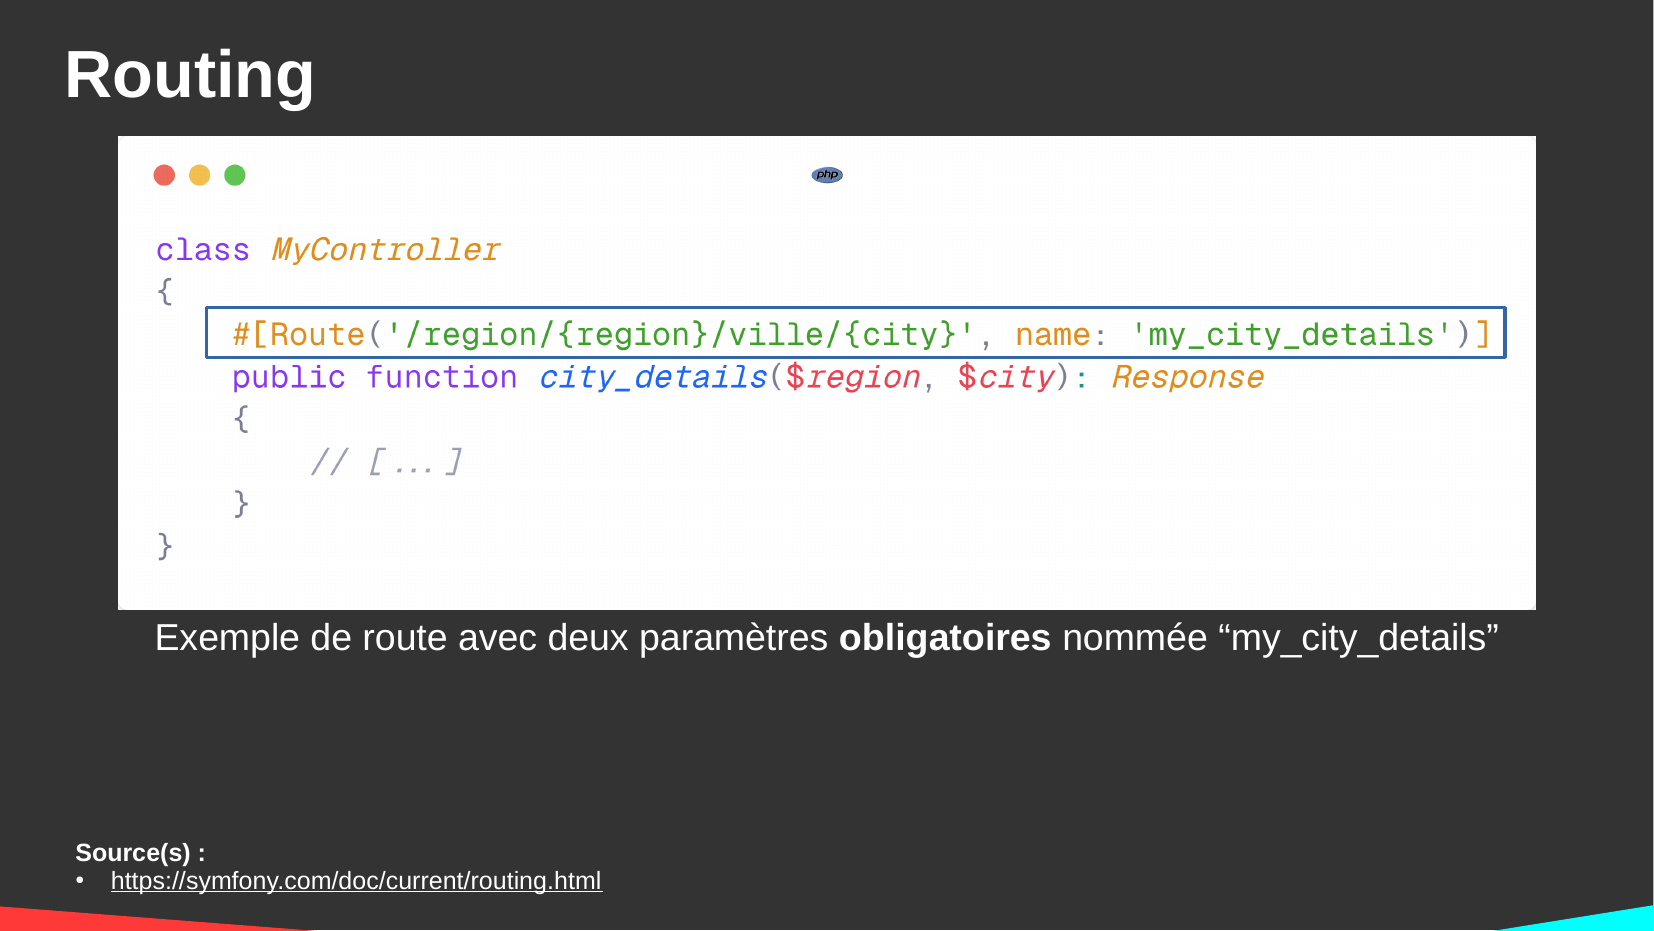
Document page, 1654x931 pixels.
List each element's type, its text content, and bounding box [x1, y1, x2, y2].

title Routing [64, 37, 1365, 113]
text_box [1492, 905, 1654, 931]
picture [118, 136, 1536, 609]
text_box [0, 906, 318, 931]
text_box Exemple de route avec deux paramètres obligatoires nommée “my_city_details” [70, 609, 1583, 668]
text_box Source(s) : https://symfony.com/doc/current/routing.html [60, 793, 1546, 903]
